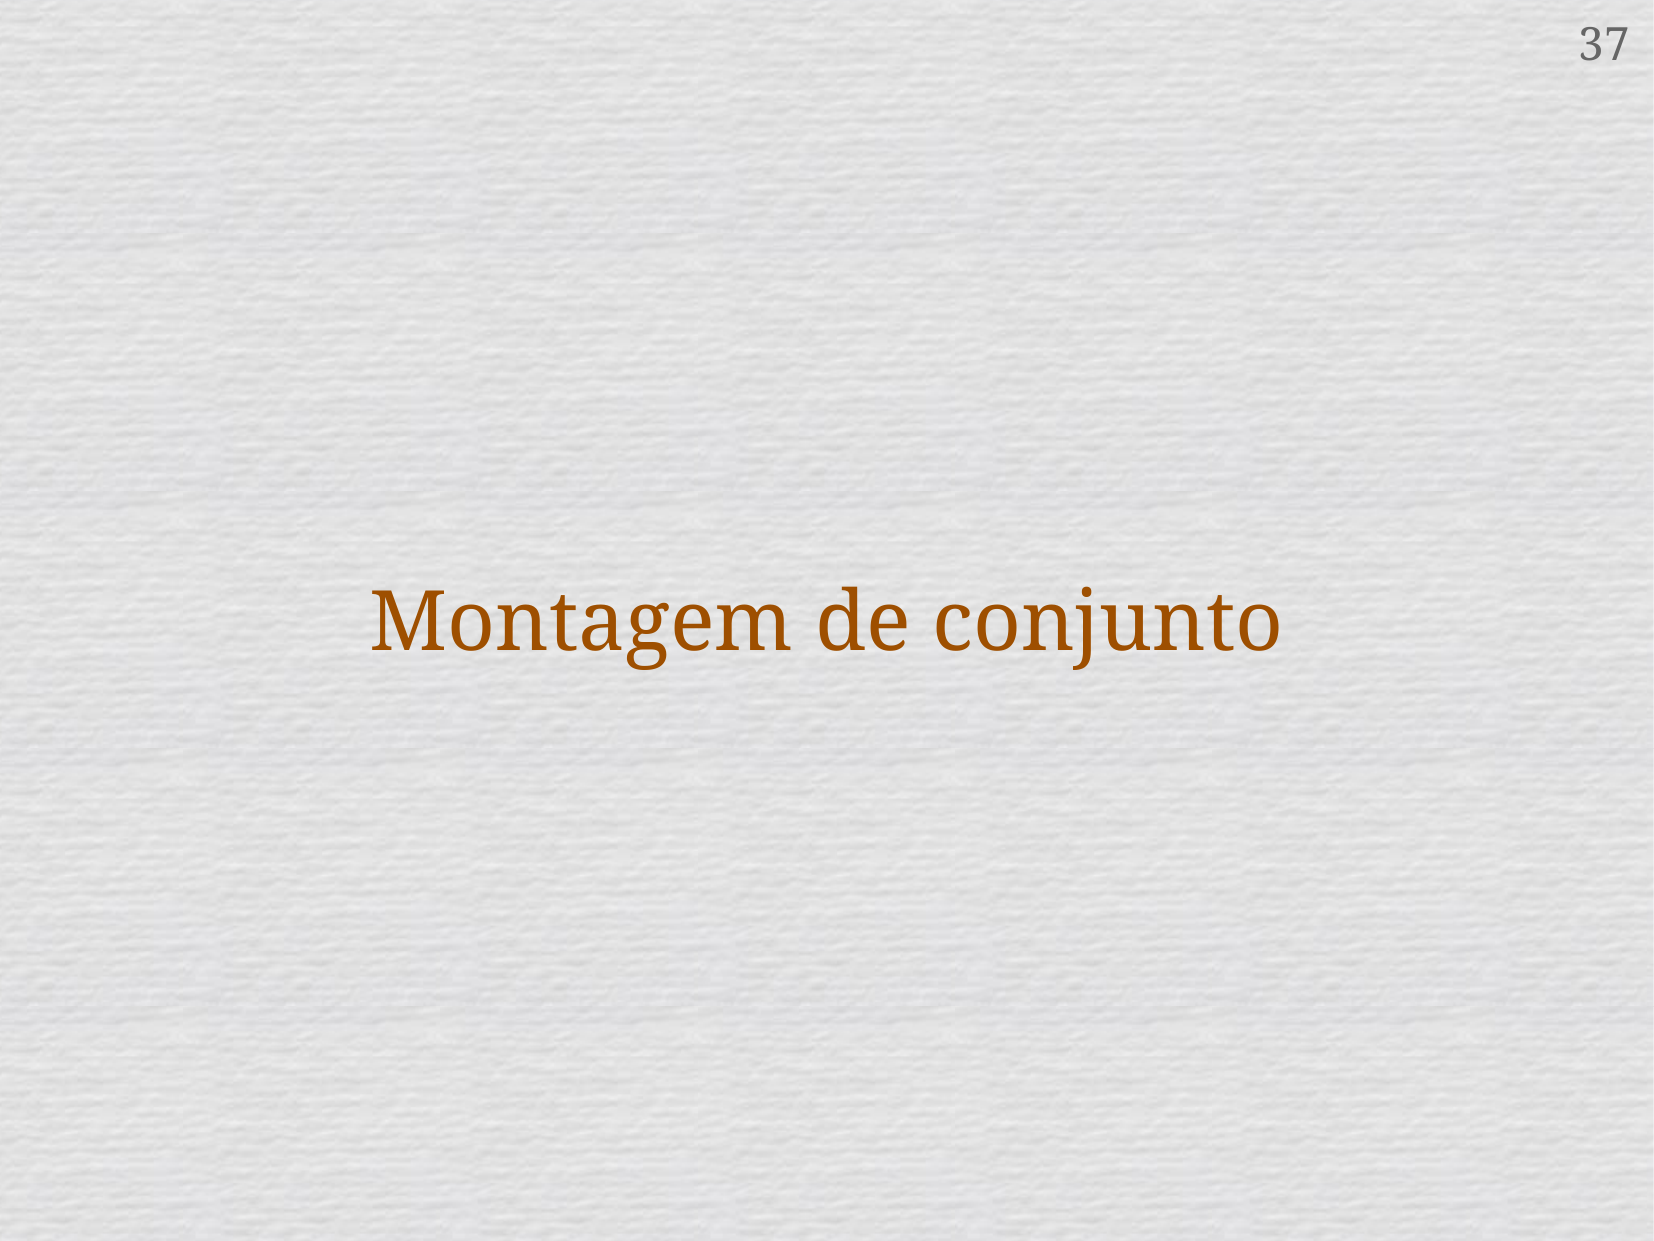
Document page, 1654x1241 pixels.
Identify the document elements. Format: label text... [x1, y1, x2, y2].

picture [0, 0, 1654, 1241]
title Montagem de conjunto [59, 29, 1595, 1211]
